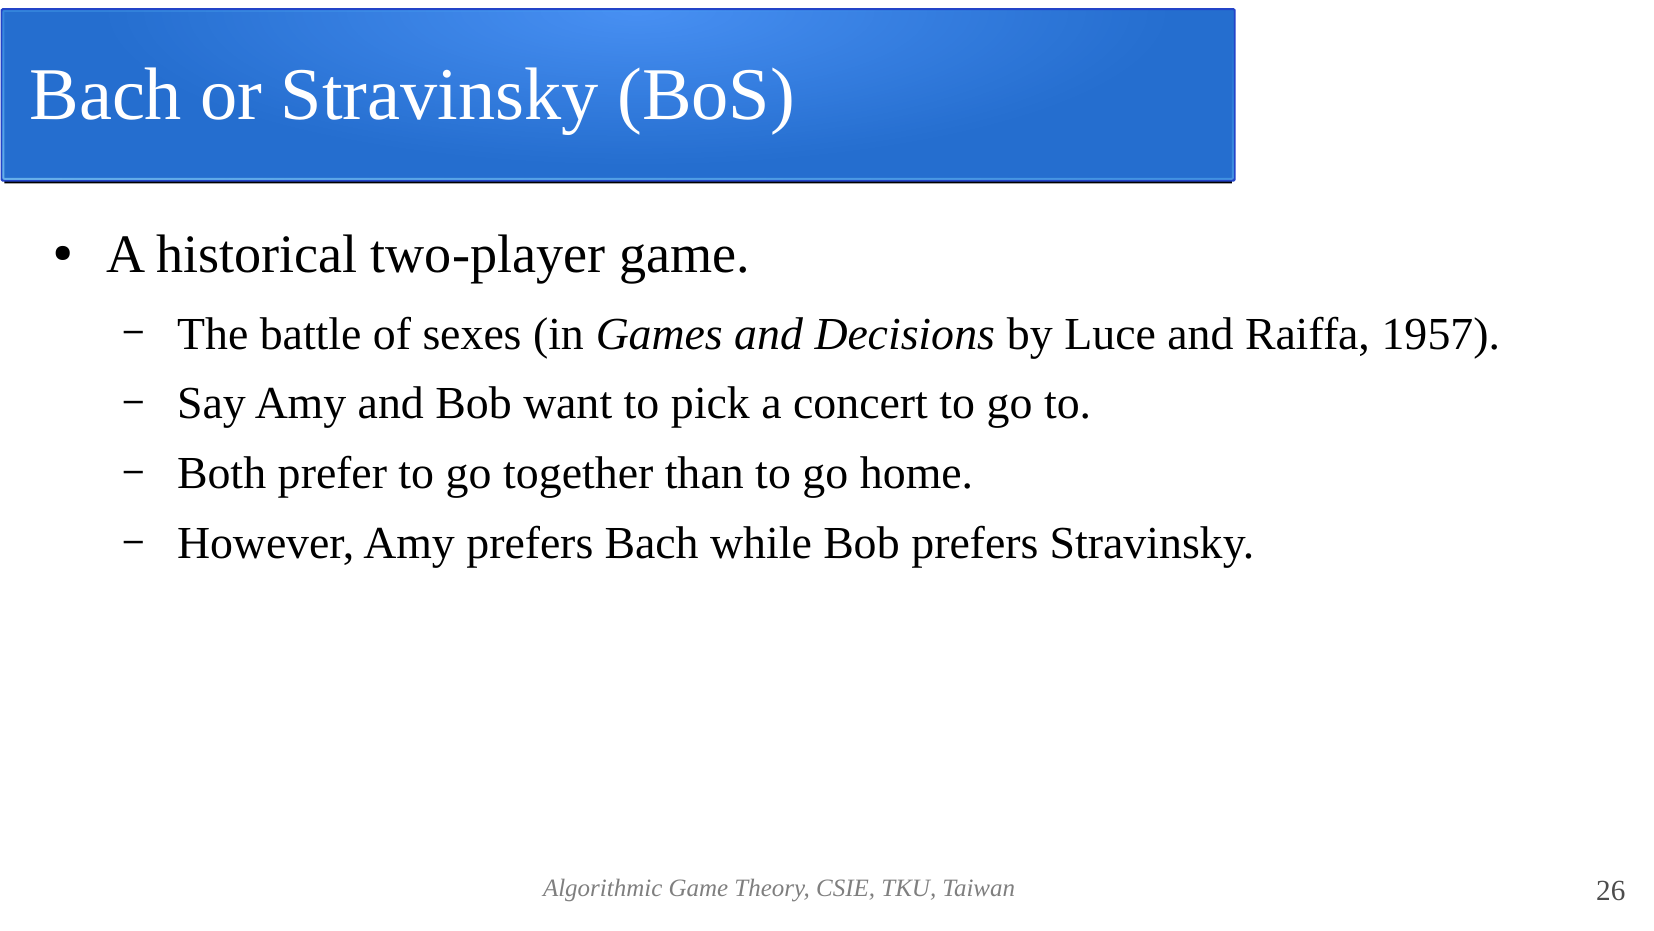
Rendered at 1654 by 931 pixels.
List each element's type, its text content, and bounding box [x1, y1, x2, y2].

title Bach or Stravinsky (BoS) [29, 17, 1138, 172]
list A historical two-player game. The battle of sexes (in Games and Decisions by Luce and Raiffa, 1957). Say Amy and Bob want to pick a concert to go to. Both prefer to go together than to go home. However, Amy prefers Bach while Bob prefers Stravinsky. [35, 224, 1524, 764]
